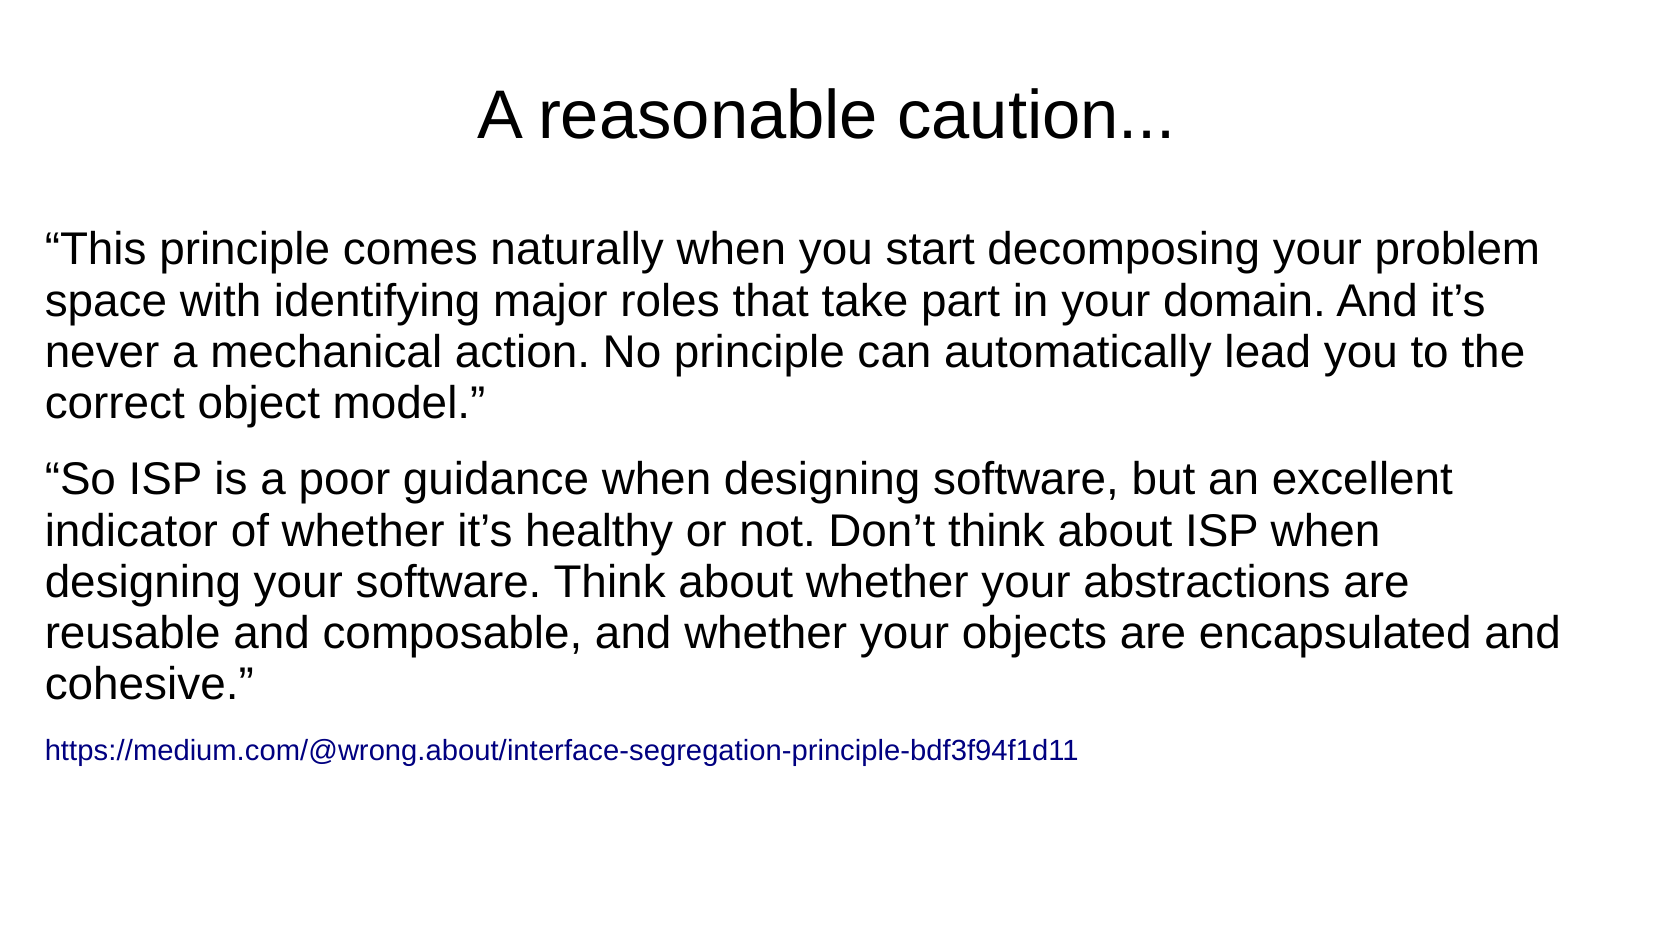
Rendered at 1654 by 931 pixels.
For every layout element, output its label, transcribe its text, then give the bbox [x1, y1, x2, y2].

text_box “This principle comes naturally when you start decomposing your problem space with identifying major roles that take part in your domain. And it’s never a mechanical action. No principle can automatically lead you to the correct object model.” “So ISP is a poor guidance when designing software, but an excellent indicator of whether it’s healthy or not. Don’t think about ISP when designing your software. Think about whether your abstractions are reusable and composable, and whether your objects are encapsulated and cohesive.” https://medium.com/@wrong.about/interface-segregation-principle-bdf3f94f1d11 [30, 215, 1593, 823]
title A reasonable caution... [82, 37, 1571, 193]
